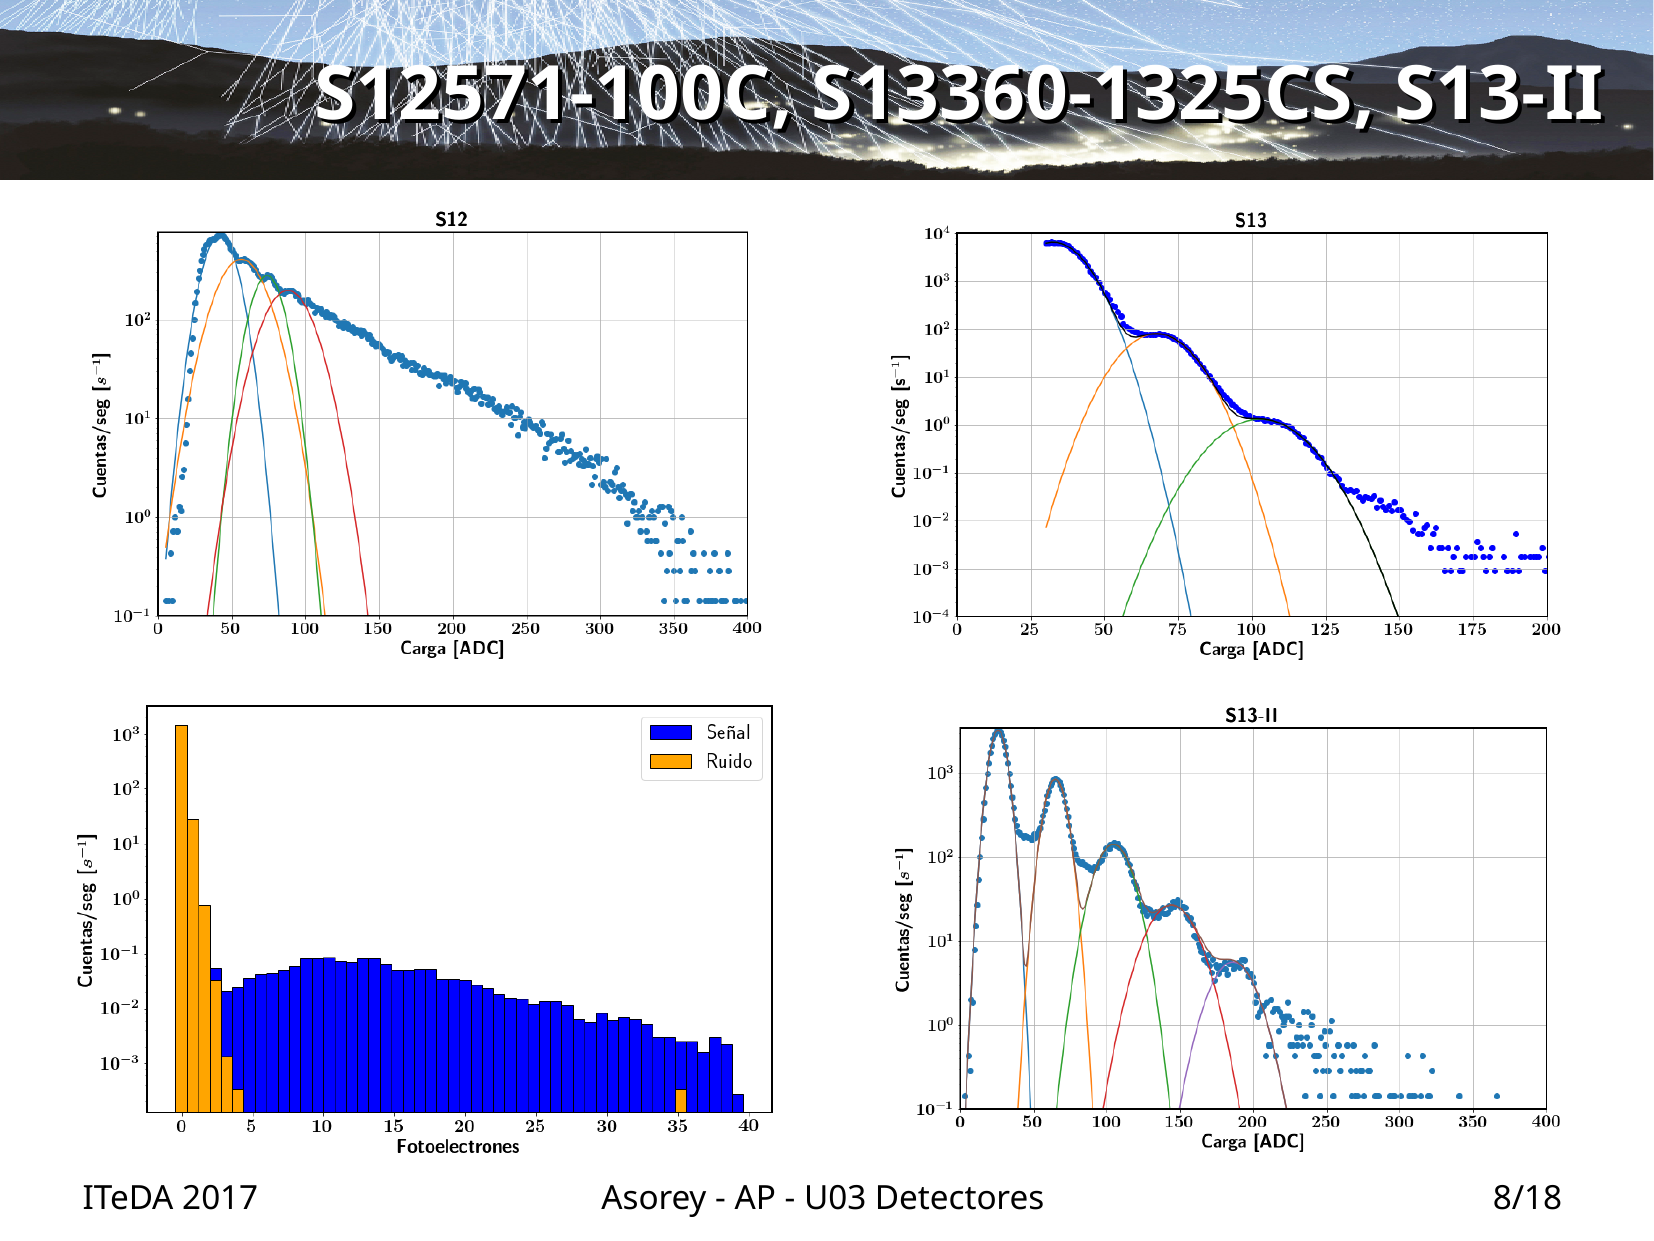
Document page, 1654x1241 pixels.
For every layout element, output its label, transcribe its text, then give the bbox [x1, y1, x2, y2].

picture [888, 209, 1562, 661]
picture [89, 209, 762, 661]
picture [74, 703, 777, 1155]
title S12571-100C, S13360-1325CS, S13-II [45, 15, 1606, 166]
picture [890, 703, 1560, 1155]
picture [0, 0, 1654, 180]
